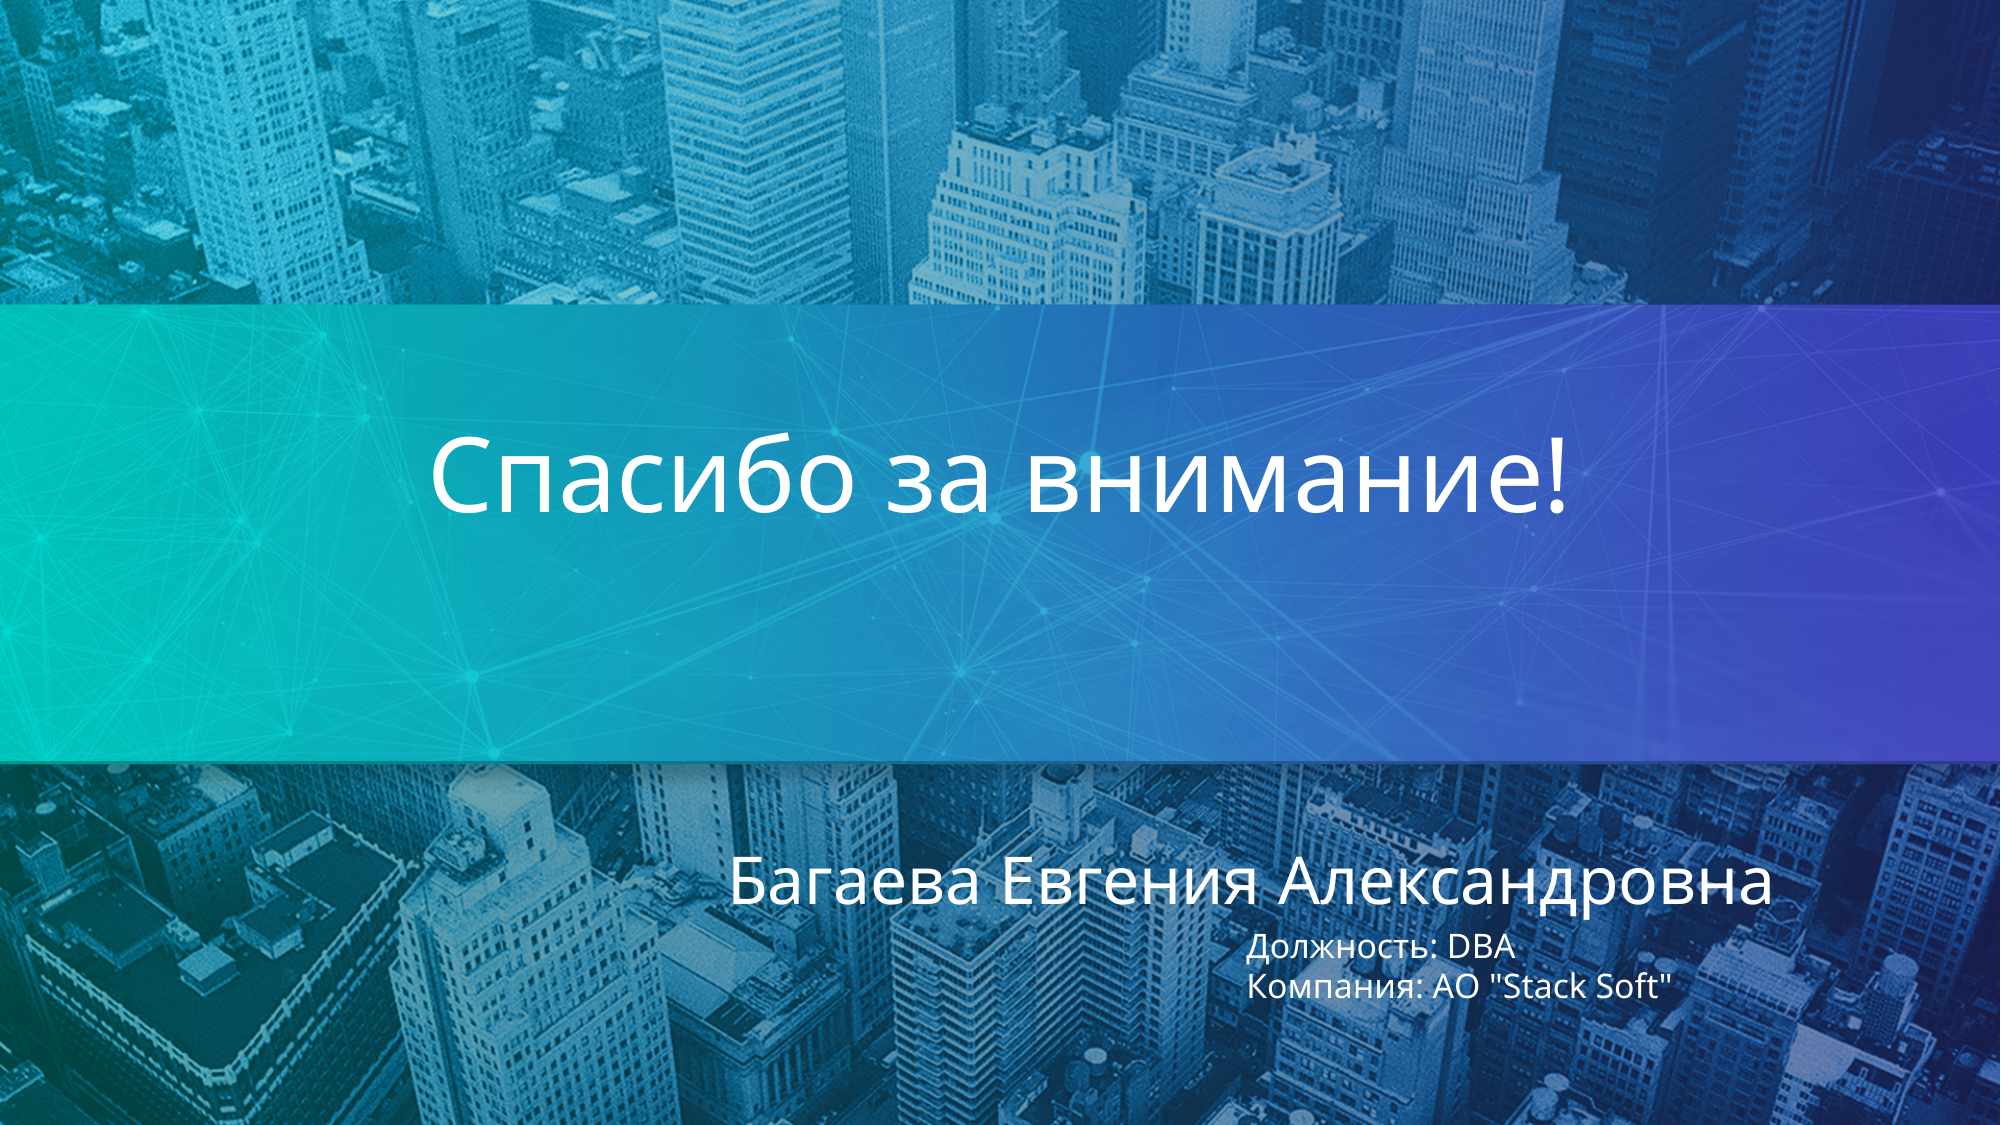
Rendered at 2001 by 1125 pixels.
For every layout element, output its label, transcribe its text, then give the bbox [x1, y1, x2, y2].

list Багаева Евгения Александровна [712, 831, 1913, 918]
text_box [0, 0, 2000, 305]
text_box [0, 761, 2000, 1125]
text_box Спасибо за внимание! [8, 427, 1992, 640]
list Должность: DBA Компания: АО "Stack Soft" [1231, 917, 1876, 1051]
picture [0, 305, 2000, 761]
